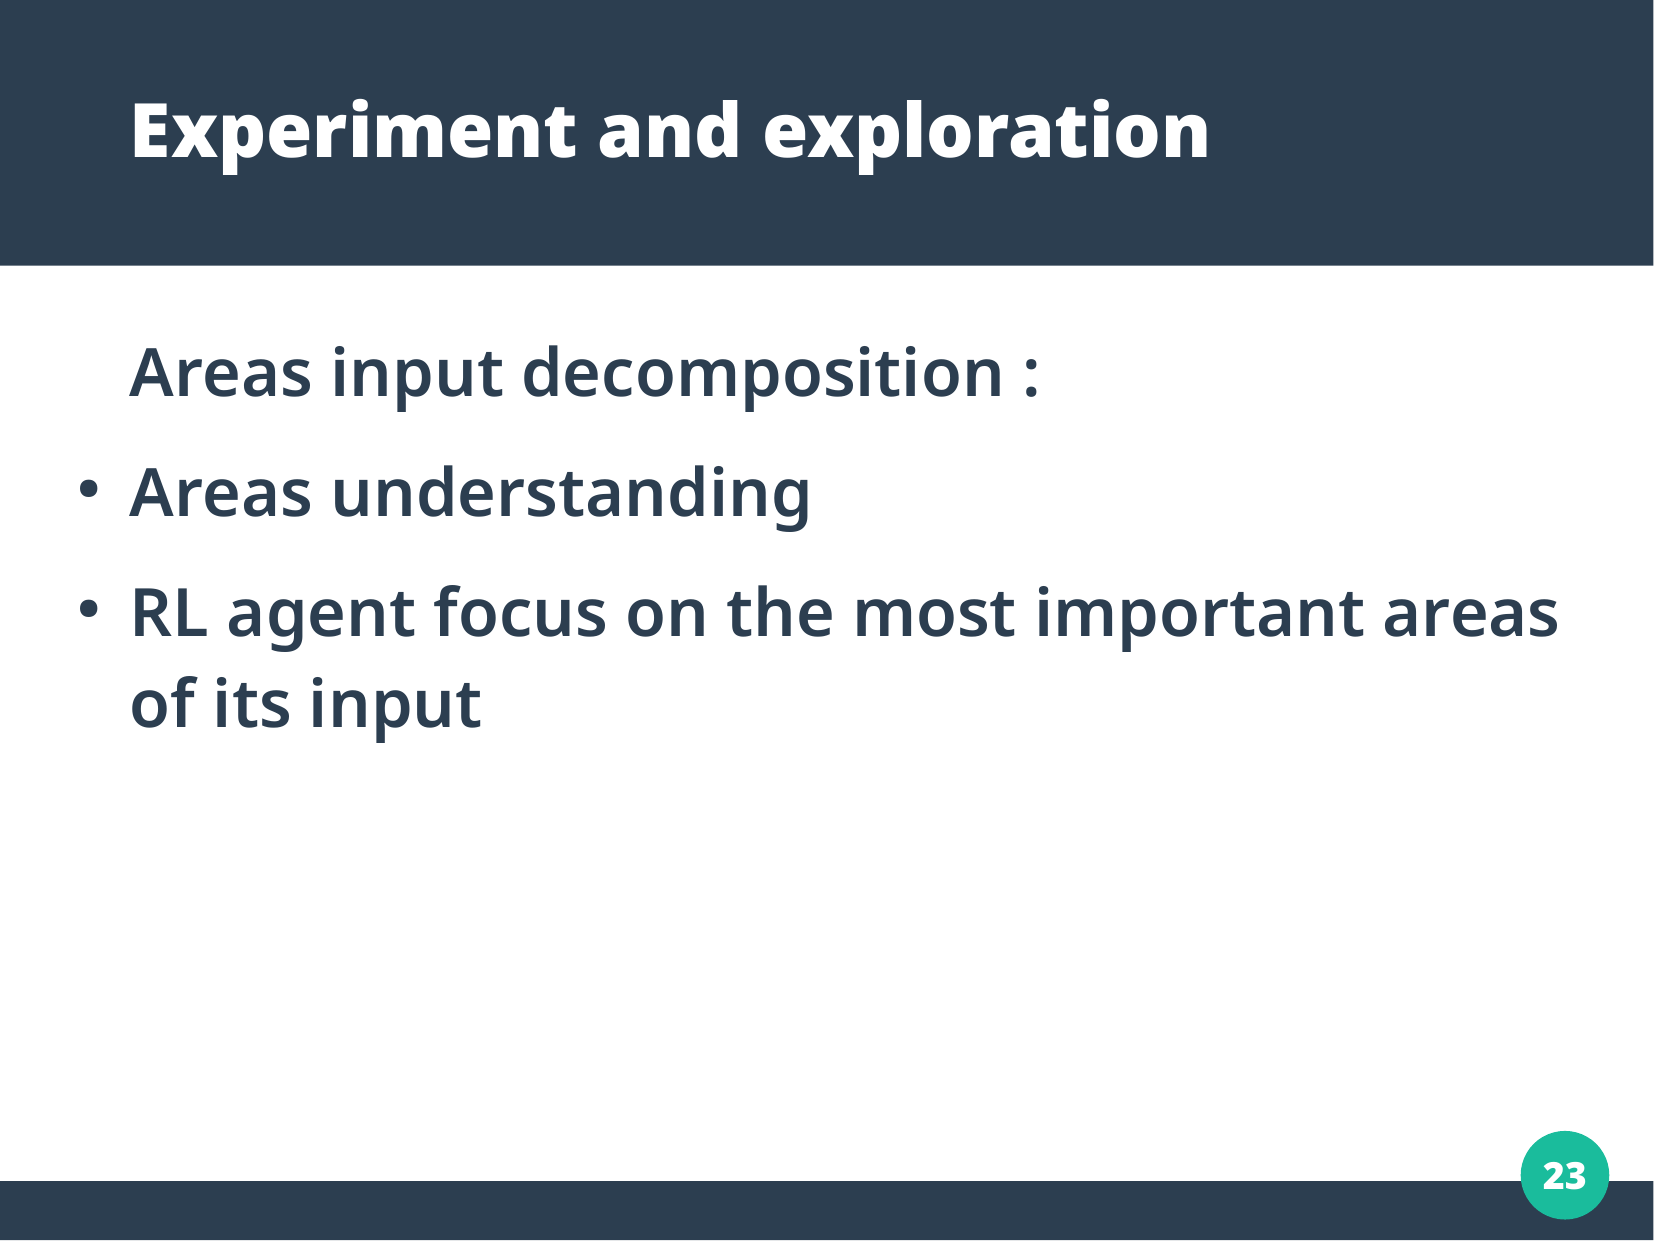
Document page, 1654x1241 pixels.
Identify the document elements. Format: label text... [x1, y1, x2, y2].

title Experiment and exploration [59, 49, 1595, 207]
list Areas input decomposition : Areas understanding RL agent focus on the most important areas of its input [59, 324, 1595, 1152]
